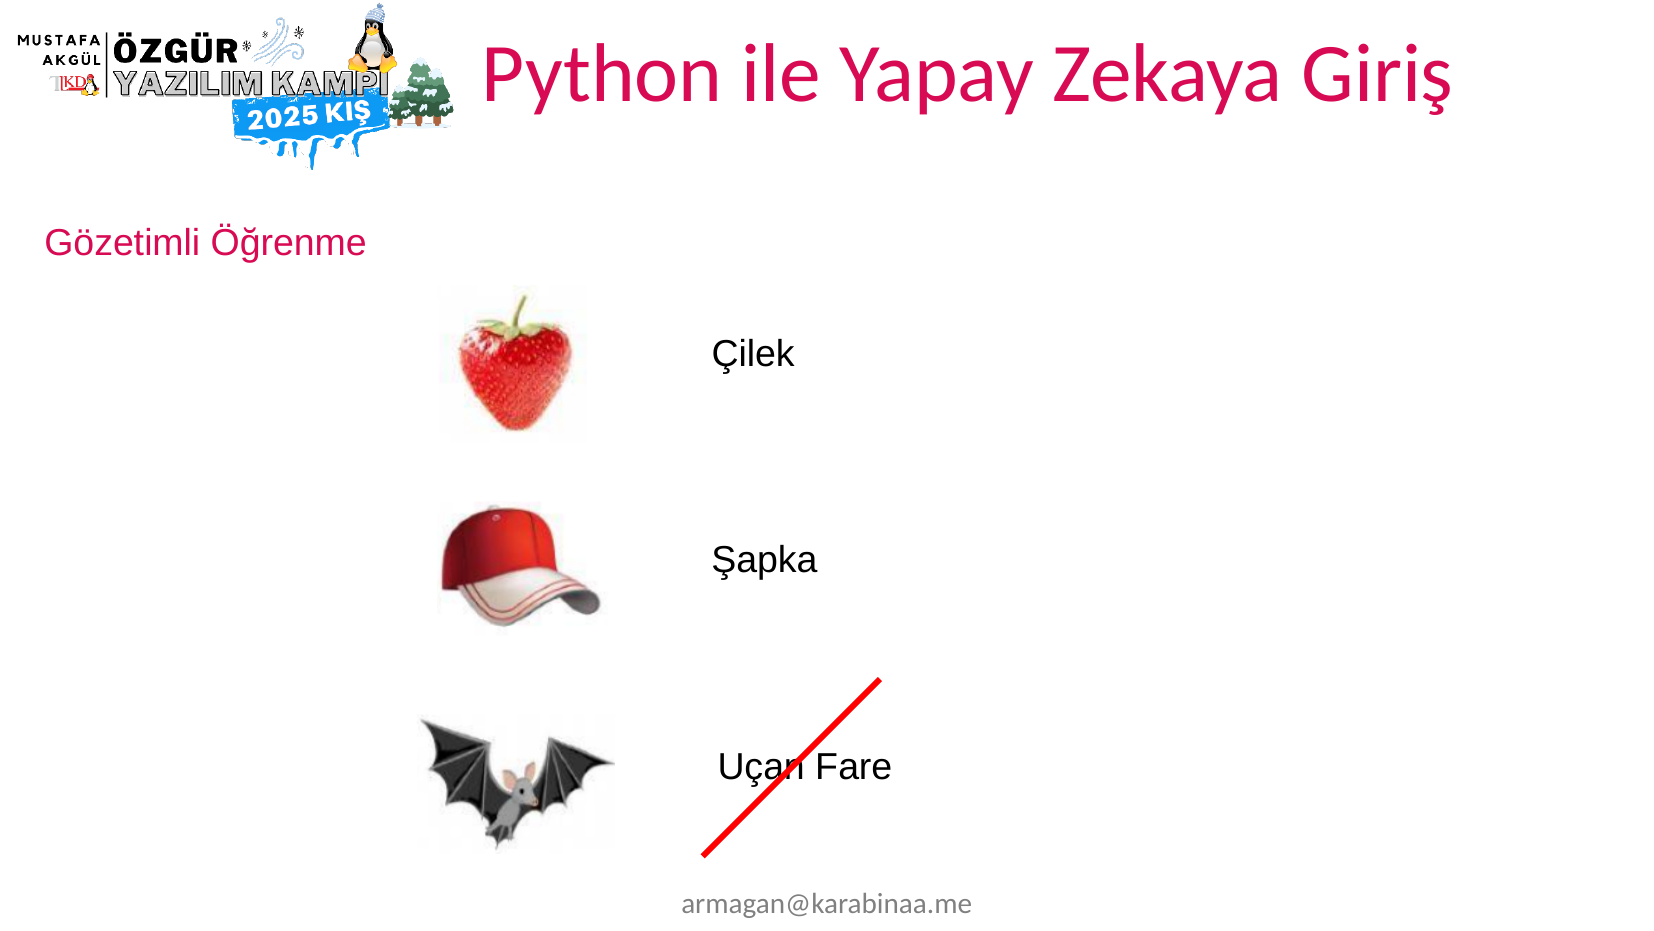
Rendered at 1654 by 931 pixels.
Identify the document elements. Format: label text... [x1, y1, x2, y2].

picture [0, 0, 463, 177]
text_box Şapka [696, 531, 845, 621]
text_box Çilek [696, 324, 845, 414]
text_box armagan@karabinaa.me [0, 877, 1654, 928]
picture [437, 501, 609, 636]
text_box Uçan Fare [738, 738, 910, 827]
text_box Gözetimli Öğrenme [29, 213, 854, 271]
text_box Python ile Yapay Zekaya Giriş [467, 10, 1654, 126]
text_box Uçan Fare [702, 738, 815, 827]
picture [437, 285, 587, 443]
picture [410, 714, 615, 854]
